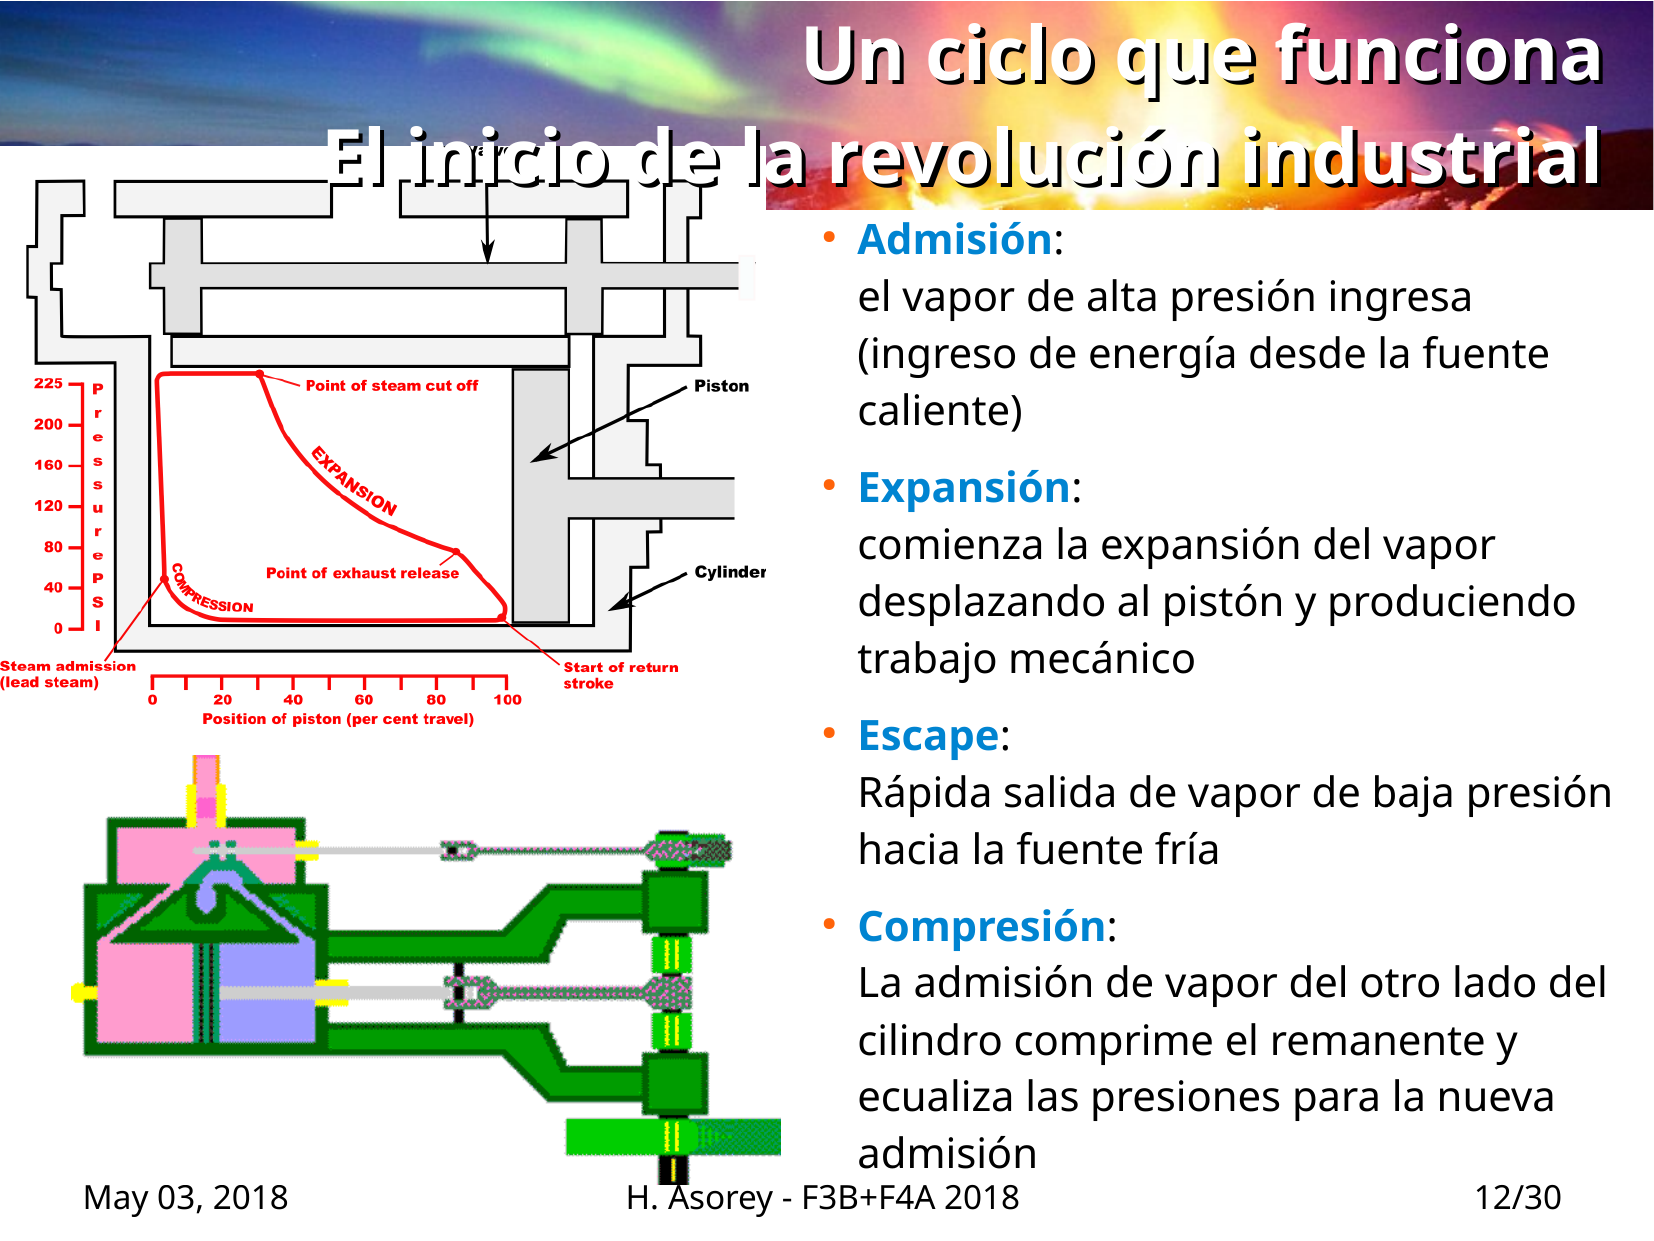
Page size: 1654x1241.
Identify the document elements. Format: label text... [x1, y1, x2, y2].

picture [0, 1, 1654, 728]
list Admisión: el vapor de alta presión ingresa (ingreso de energía desde la fuente caliente) Expansión: comienza la expansión del vapor desplazando al pistón y produciendo trabajo mecánico Escape: Rápida salida de vapor de baja presión hacia la fuente fría Compresión: La admisión de vapor del otro lado del cilindro comprime el remanente y ecualiza las presiones para la nueva admisión [810, 210, 1636, 1186]
title Un ciclo que funciona El inicio de la revolución industrial [45, 11, 1606, 195]
picture [71, 755, 781, 1186]
